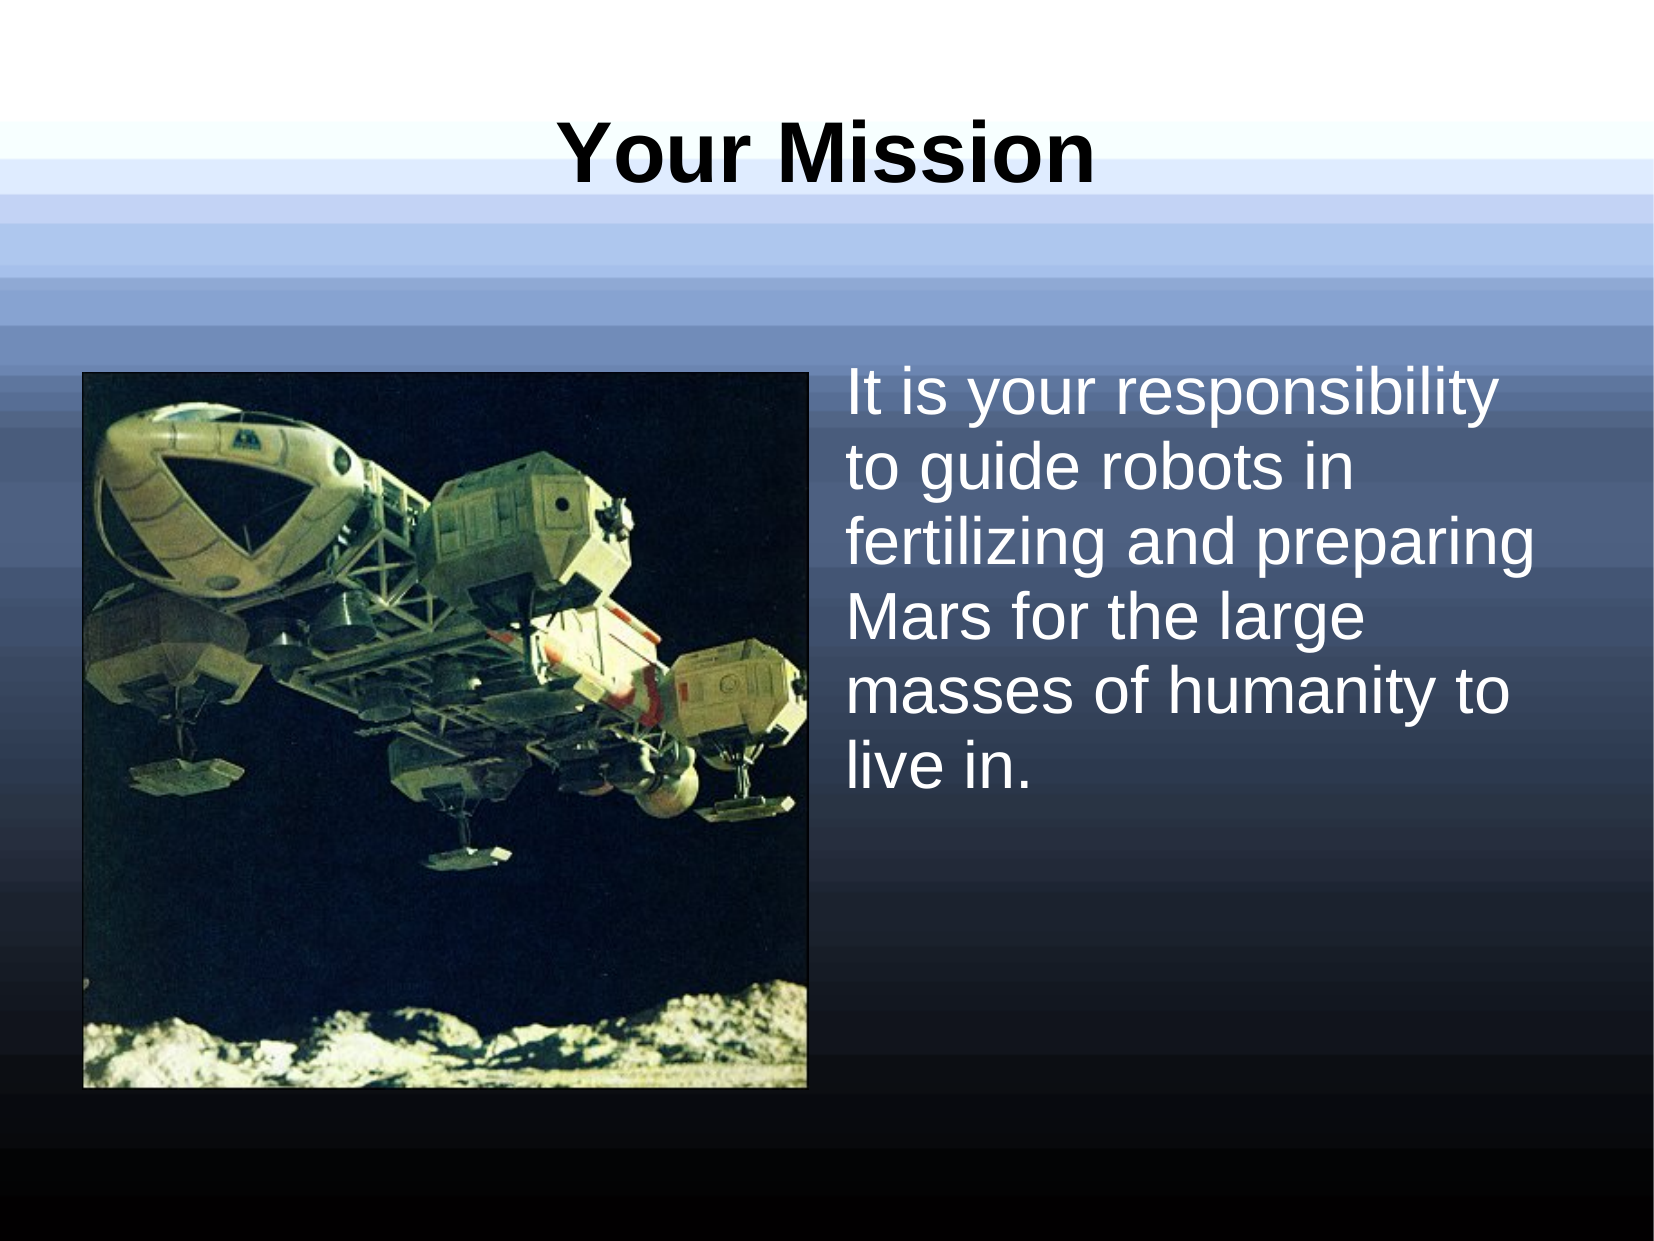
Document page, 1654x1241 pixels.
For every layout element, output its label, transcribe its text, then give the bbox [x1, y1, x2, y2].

title Your Mission [82, 49, 1571, 257]
list It is your responsibility to guide robots in fertilizing and preparing Mars for the large masses of humanity to live in. [845, 354, 1572, 1109]
picture [0, 0, 1654, 1241]
